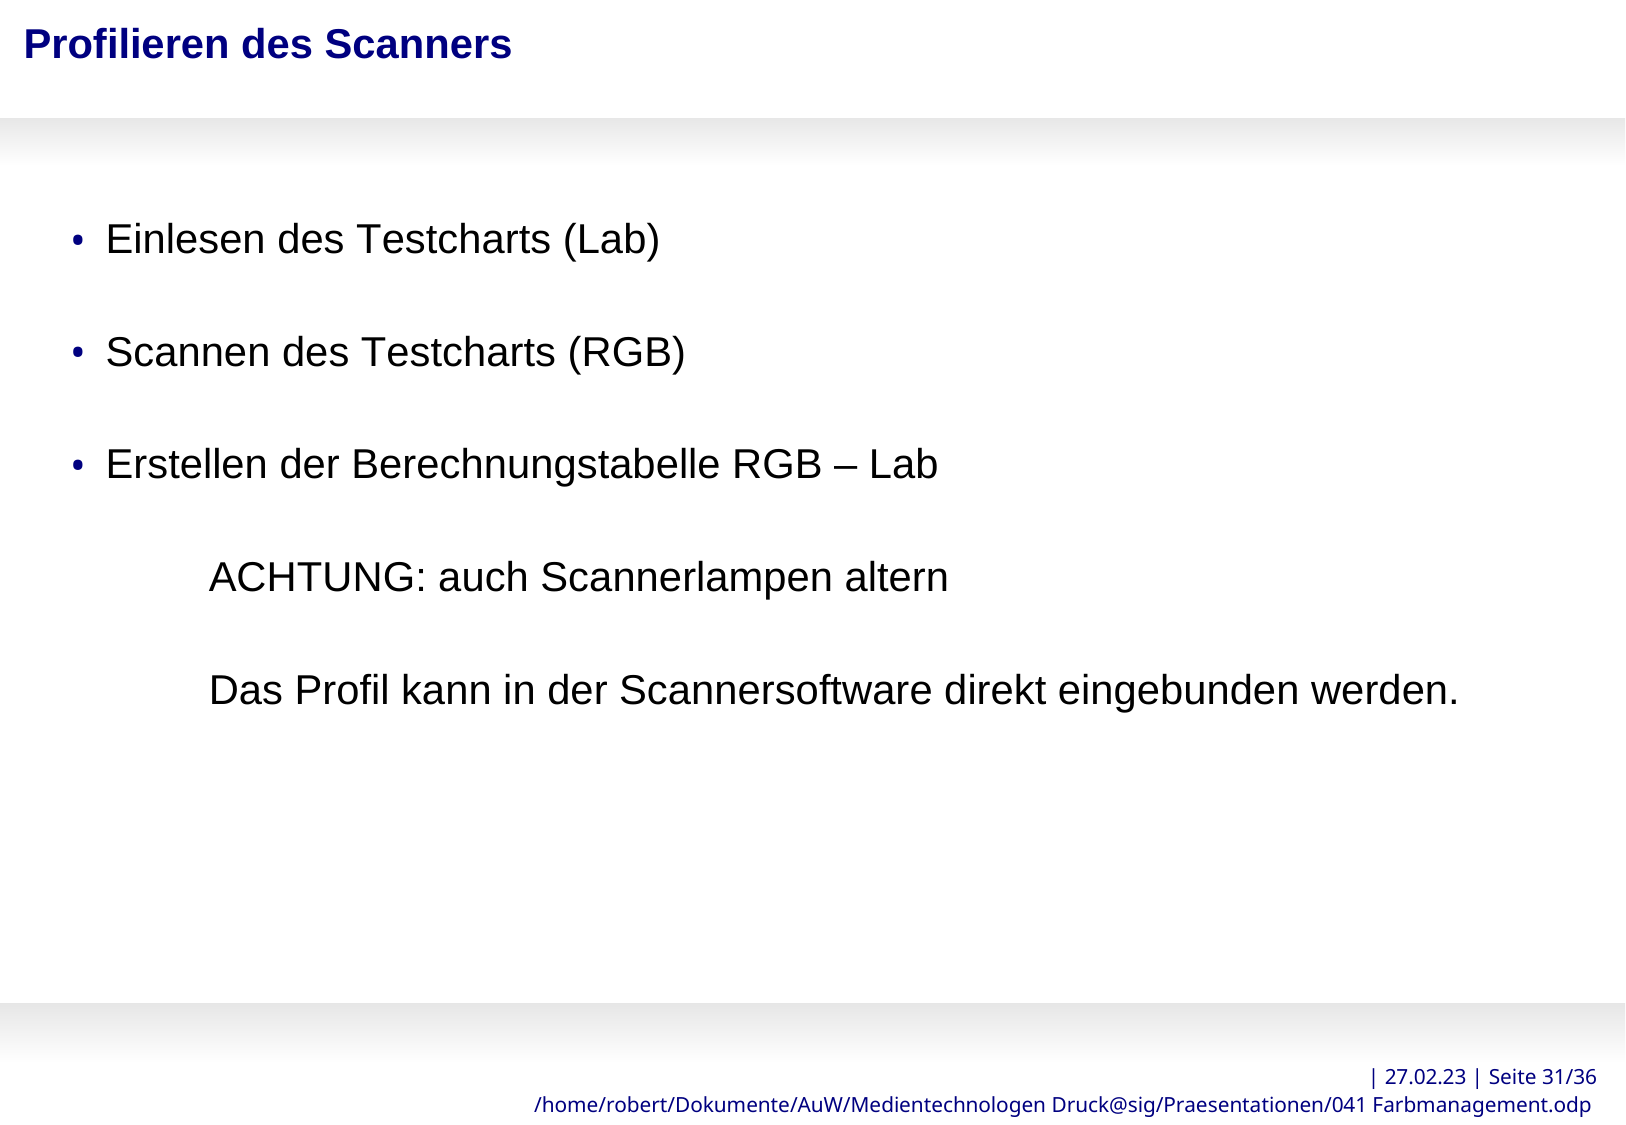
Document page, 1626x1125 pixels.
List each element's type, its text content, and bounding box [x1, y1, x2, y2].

title Profilieren des Scanners [23, 11, 1600, 130]
list Einlesen des Testcharts (Lab) Scannen des Testcharts (RGB) Erstellen der Berechnungstabelle RGB – Lab ACHTUNG: auch Scannerlampen altern Das Profil kann in der Scannersoftware direkt eingebunden werden. [23, 206, 1588, 860]
